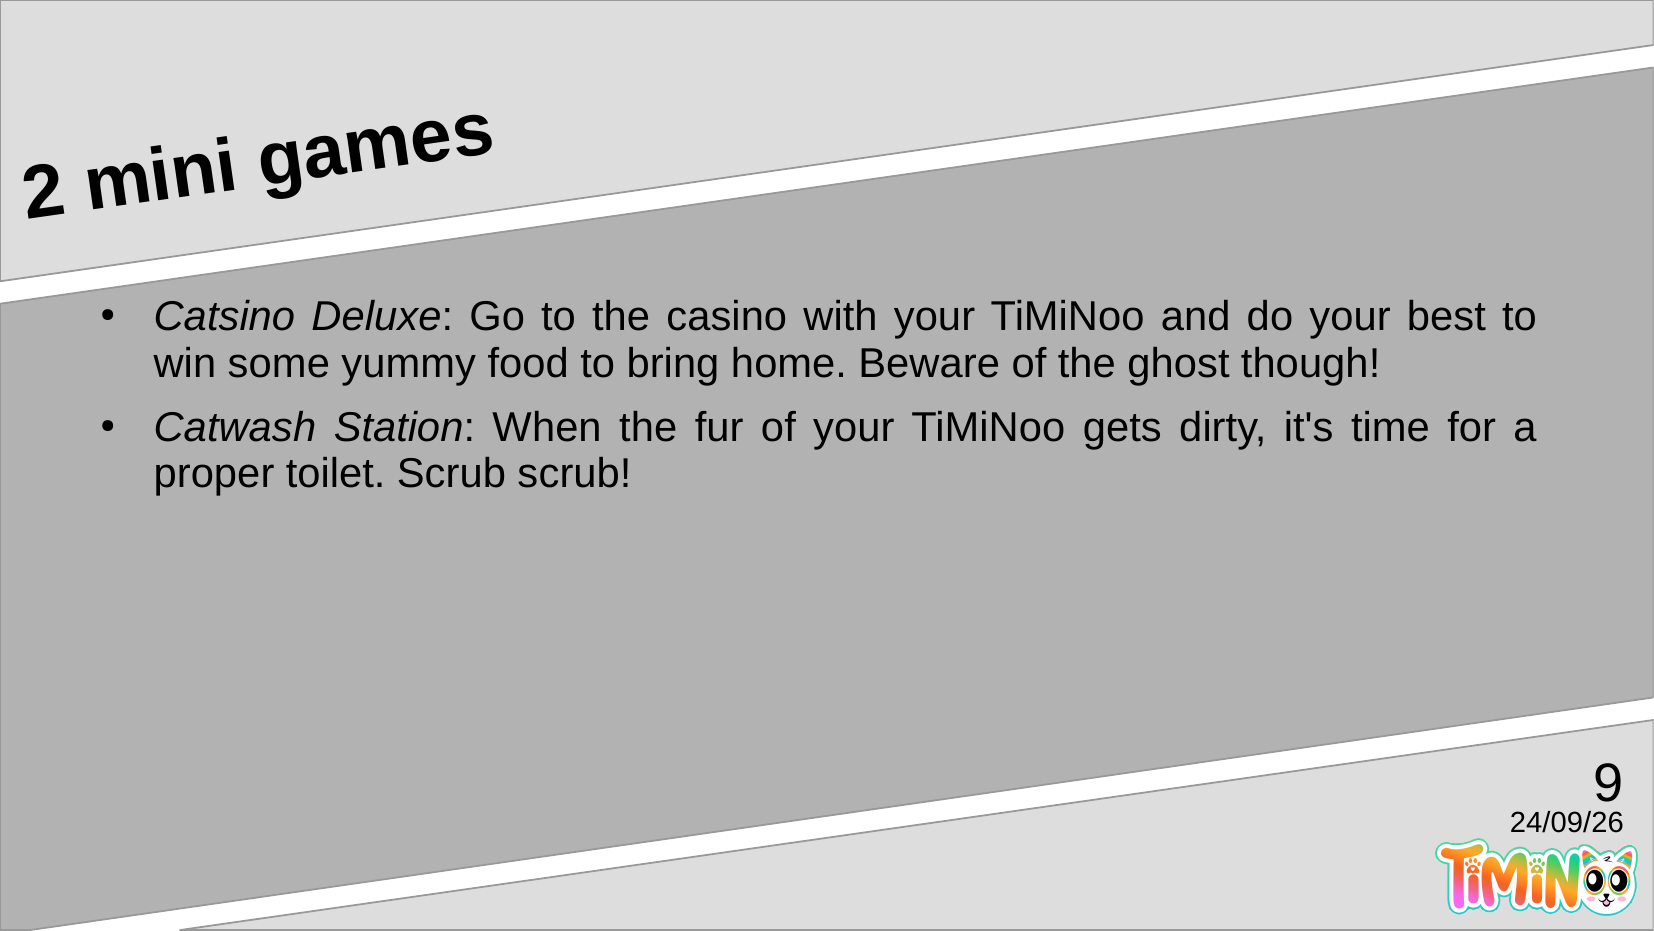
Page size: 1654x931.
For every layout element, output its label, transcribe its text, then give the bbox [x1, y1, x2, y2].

title 2 mini games [11, 0, 1496, 272]
picture [1435, 838, 1638, 916]
list Catsino Deluxe: Go to the casino with your TiMiNoo and do your best to win some yummy food to bring home. Beware of the ghost though! Catwash Station: When the fur of your TiMiNoo gets dirty, it's time for a proper toilet. Scrub scrub! [82, 292, 1538, 833]
